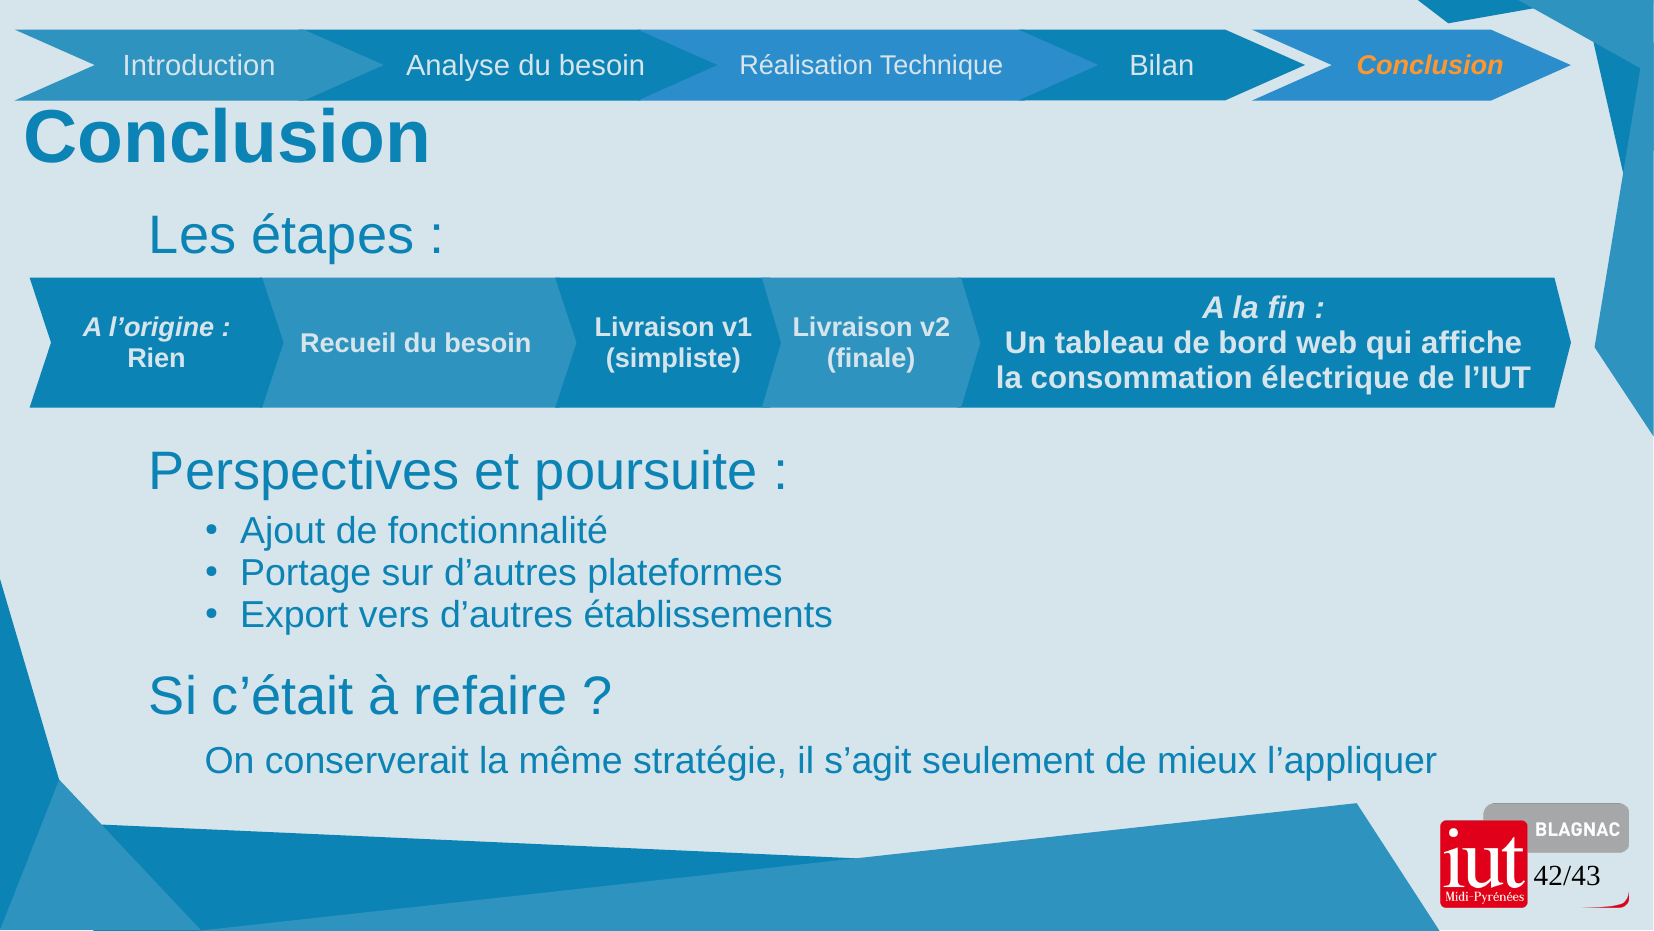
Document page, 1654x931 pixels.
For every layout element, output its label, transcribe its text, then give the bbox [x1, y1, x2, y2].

text_box Les étapes : [134, 197, 460, 273]
text_box Introduction [14, 29, 384, 101]
title Conclusion [23, 94, 1512, 179]
text_box Analyse du besoin [305, 29, 715, 101]
text_box Recueil du besoin [263, 277, 576, 408]
text_box On conserverait la même stratégie, il s’agit seulement de mieux l’appliquer [189, 732, 1453, 790]
text_box A l’origine : Rien [29, 277, 284, 408]
picture [1440, 803, 1629, 908]
text_box Ajout de fonctionnalité Portage sur d’autres plateformes Export vers d’autres établissements [189, 501, 945, 643]
text_box A la fin : Un tableau de bord web qui affiche la consommation électrique de l’IUT [962, 277, 1571, 408]
text_box Réalisation Technique [637, 29, 1096, 101]
text_box Conclusion [1252, 29, 1571, 101]
text_box Perspectives et poursuite : [134, 433, 804, 509]
text_box Livraison v1 (simpliste) [555, 277, 780, 408]
text_box Si c’était à refaire ? [134, 657, 629, 734]
text_box Livraison v2 (finale) [761, 277, 981, 408]
text_box Bilan [1018, 29, 1306, 101]
